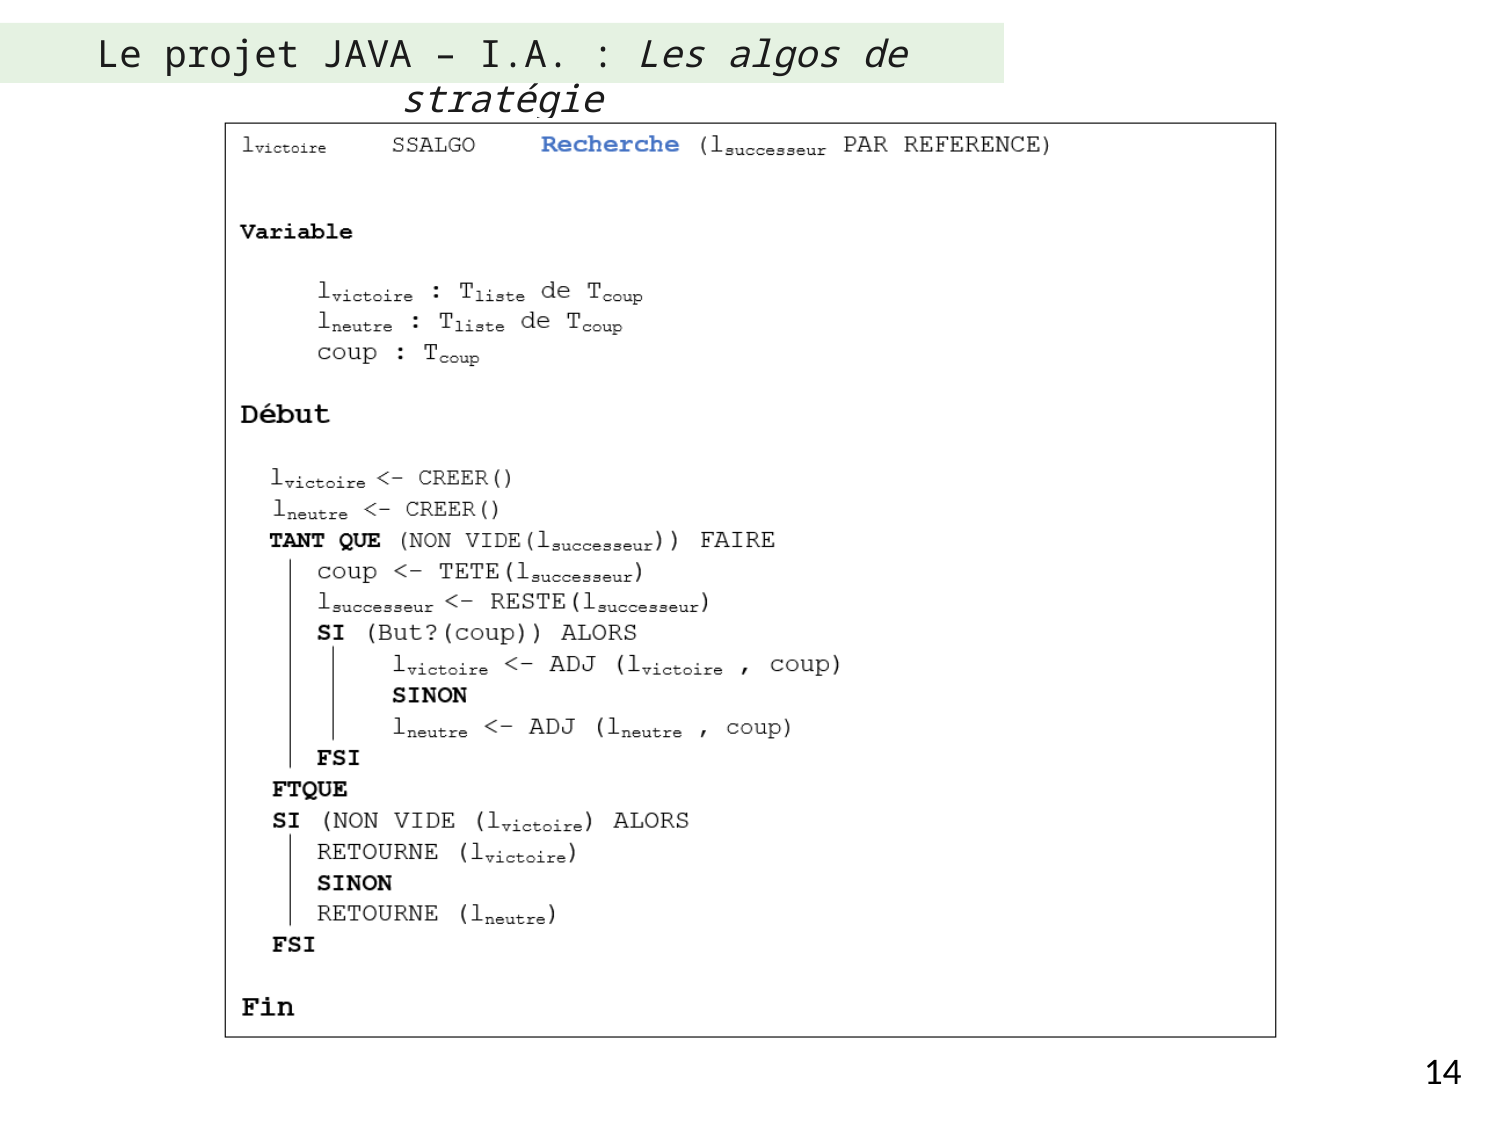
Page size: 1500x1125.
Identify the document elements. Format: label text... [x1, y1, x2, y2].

picture [219, 118, 1281, 1040]
text_box <numéro> [1287, 1039, 1477, 1100]
text_box Le projet JAVA – I.A. : Les algos de stratégie [0, 22, 1004, 83]
